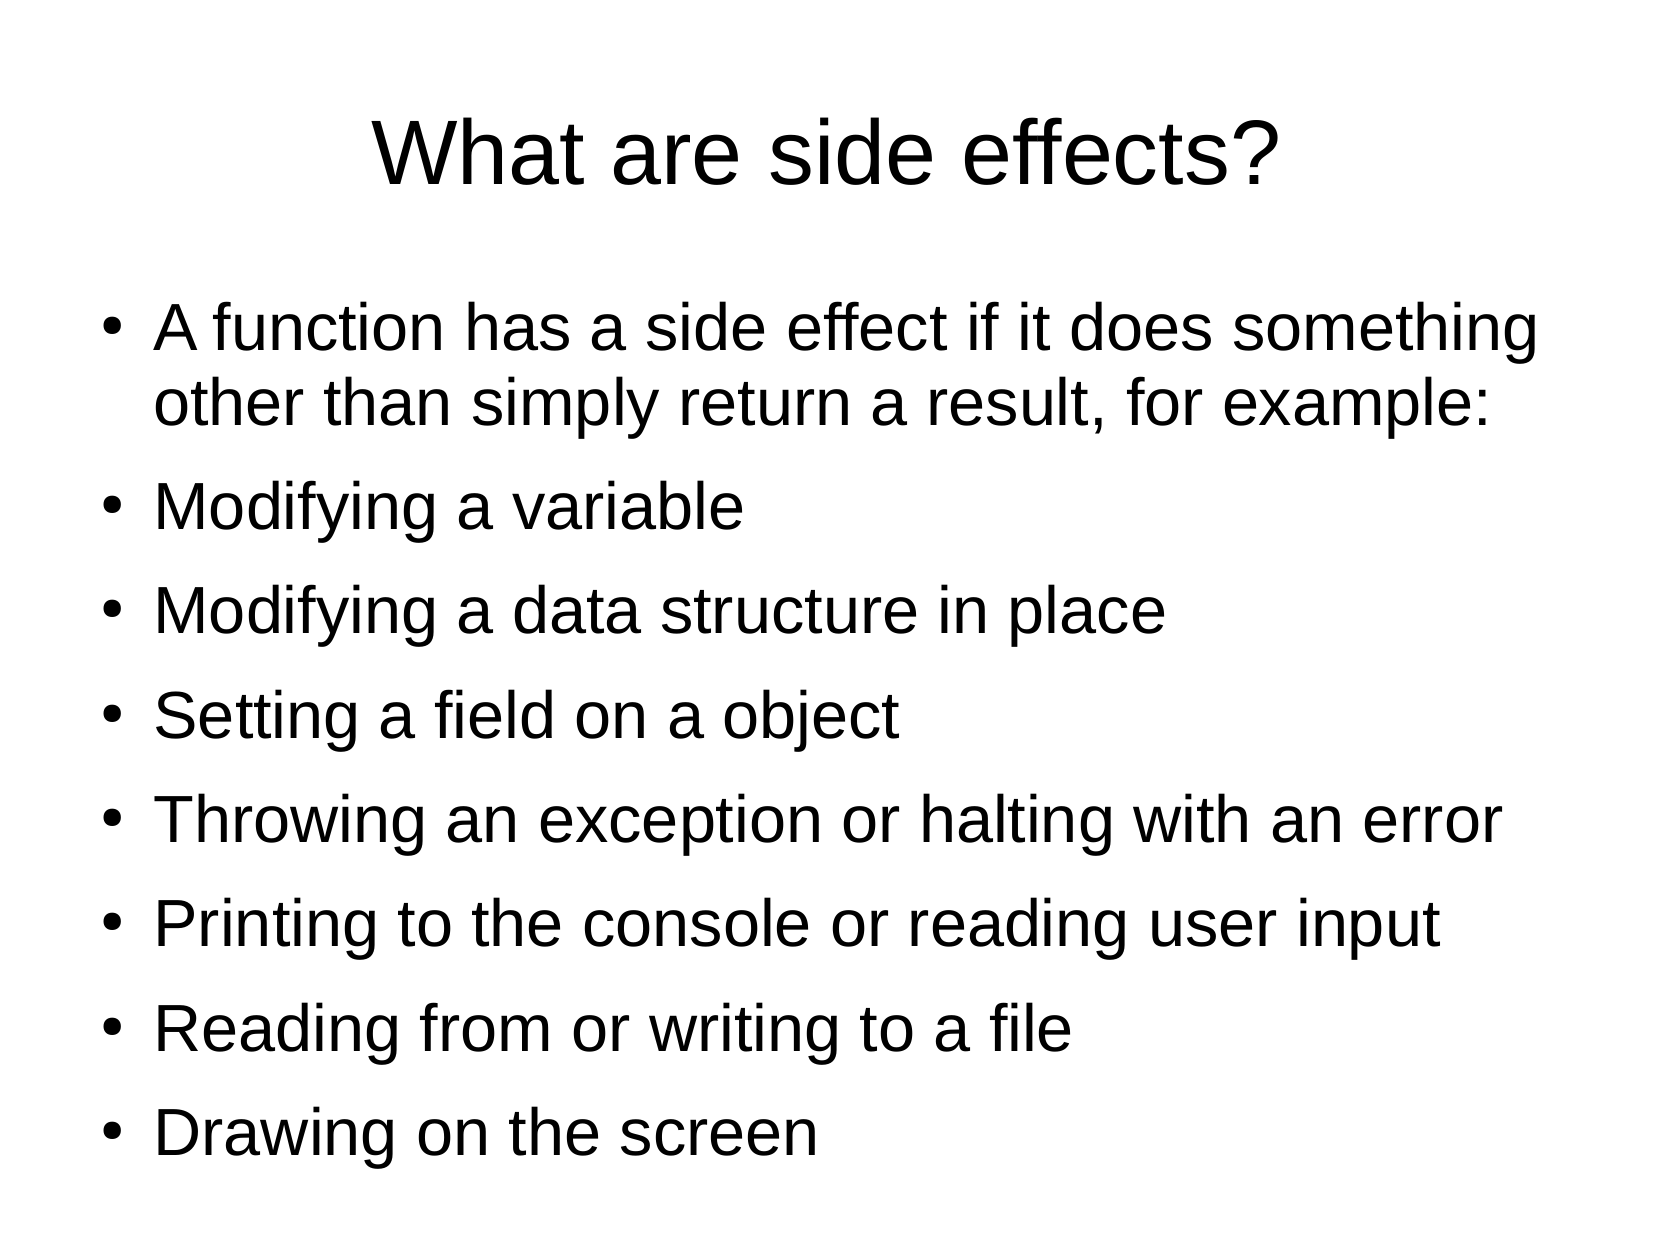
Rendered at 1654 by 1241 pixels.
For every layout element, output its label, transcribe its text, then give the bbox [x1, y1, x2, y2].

list A function has a side effect if it does something other than simply return a result, for example: Modifying a variable Modifying a data structure in place Setting a field on a object Throwing an exception or halting with an error Printing to the console or reading user input Reading from or writing to a file Drawing on the screen [82, 290, 1571, 1168]
title What are side effects? [82, 49, 1571, 257]
